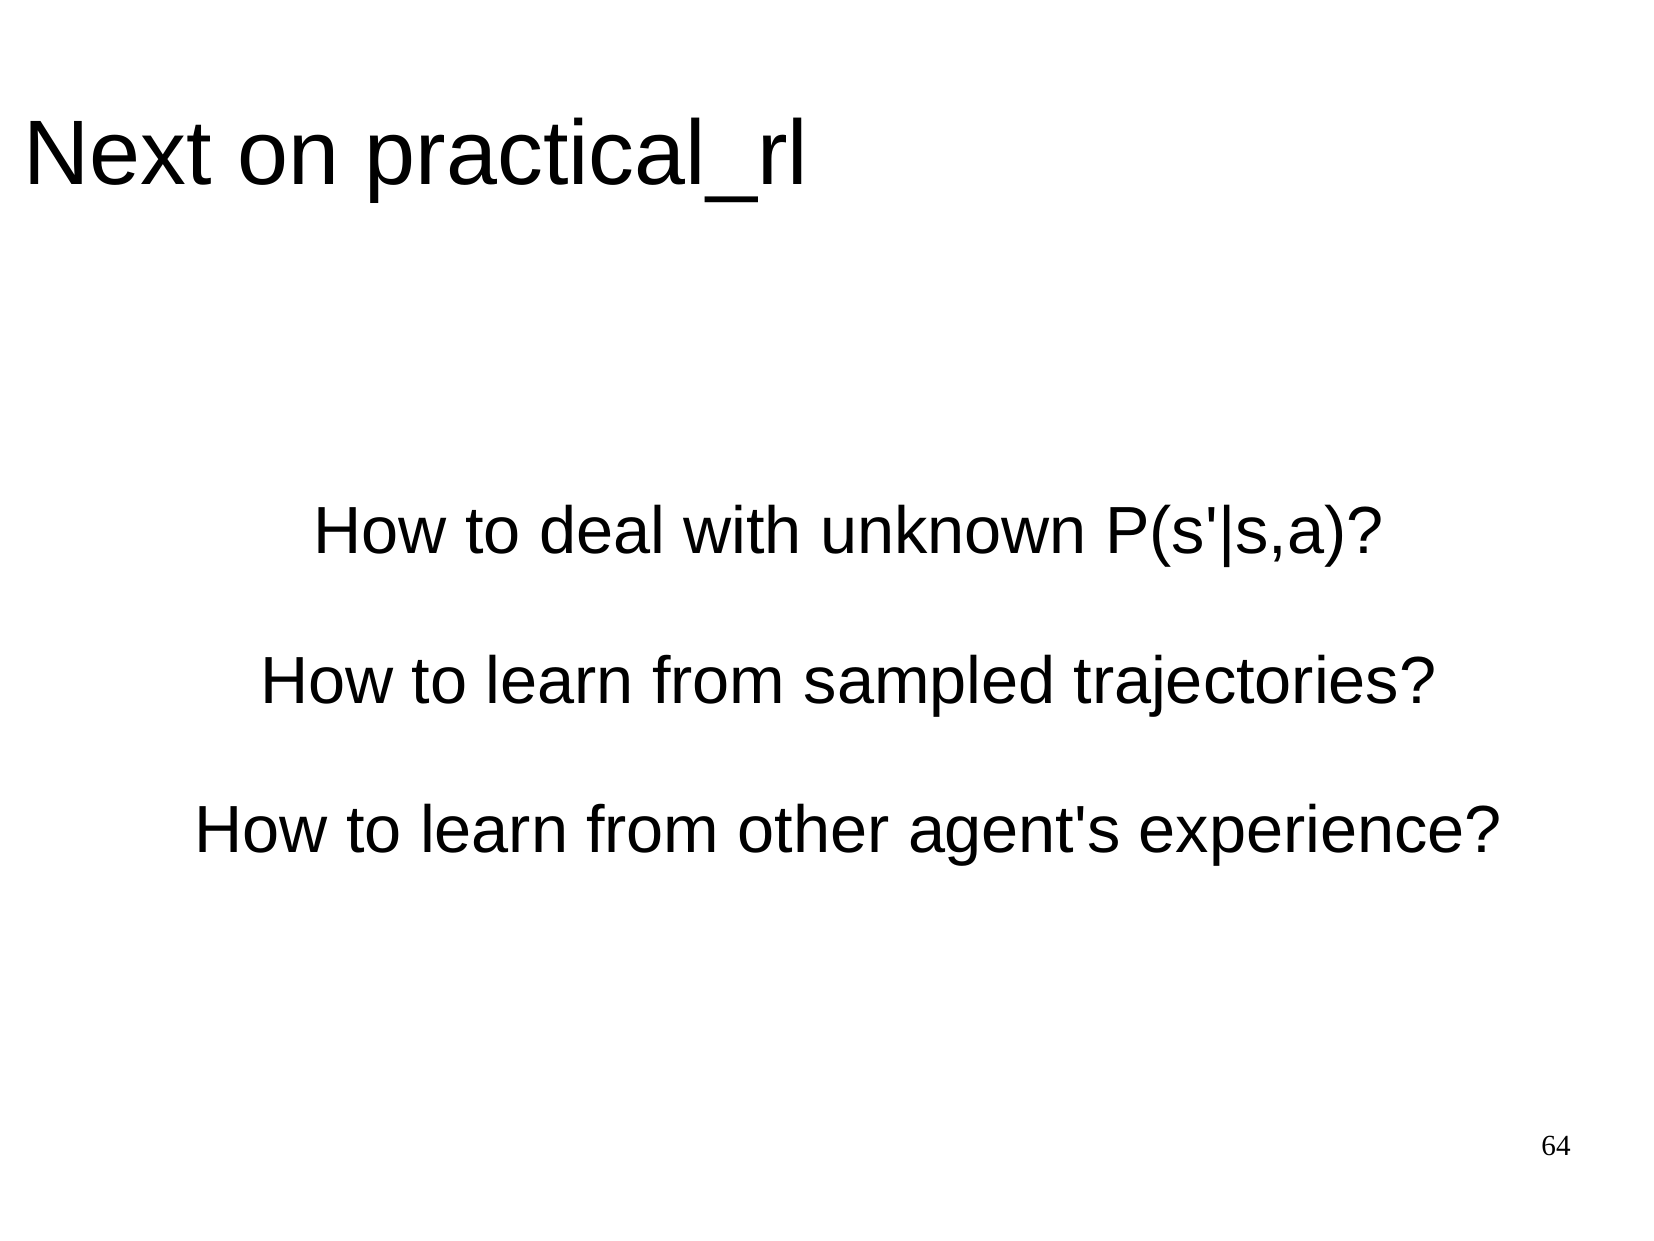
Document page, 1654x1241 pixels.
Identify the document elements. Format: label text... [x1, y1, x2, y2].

text_box How to deal with unknown P(s'|s,a)? How to learn from sampled trajectories? How to learn from other agent's experience? [130, 411, 1533, 875]
title Next on practical_rl [23, 49, 1512, 257]
